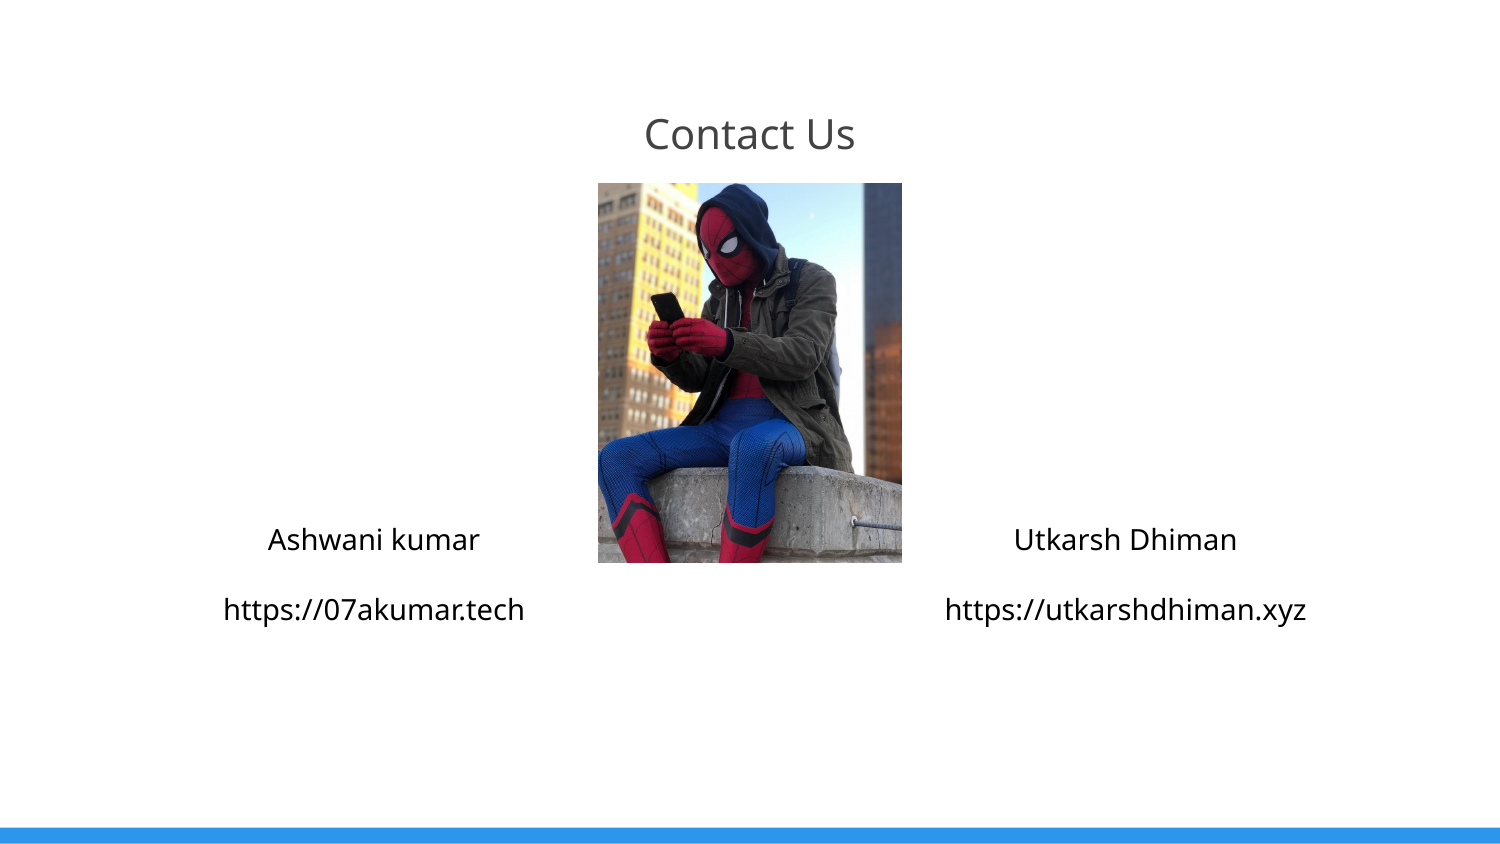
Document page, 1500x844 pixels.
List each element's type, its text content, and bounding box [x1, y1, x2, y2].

text_box Ashwani kumar https://07akumar.tech [0, 506, 749, 642]
picture [598, 183, 902, 563]
text_box Utkarsh Dhiman https://utkarshdhiman.xyz [751, 506, 1500, 642]
text_box Contact Us [352, 93, 1147, 174]
